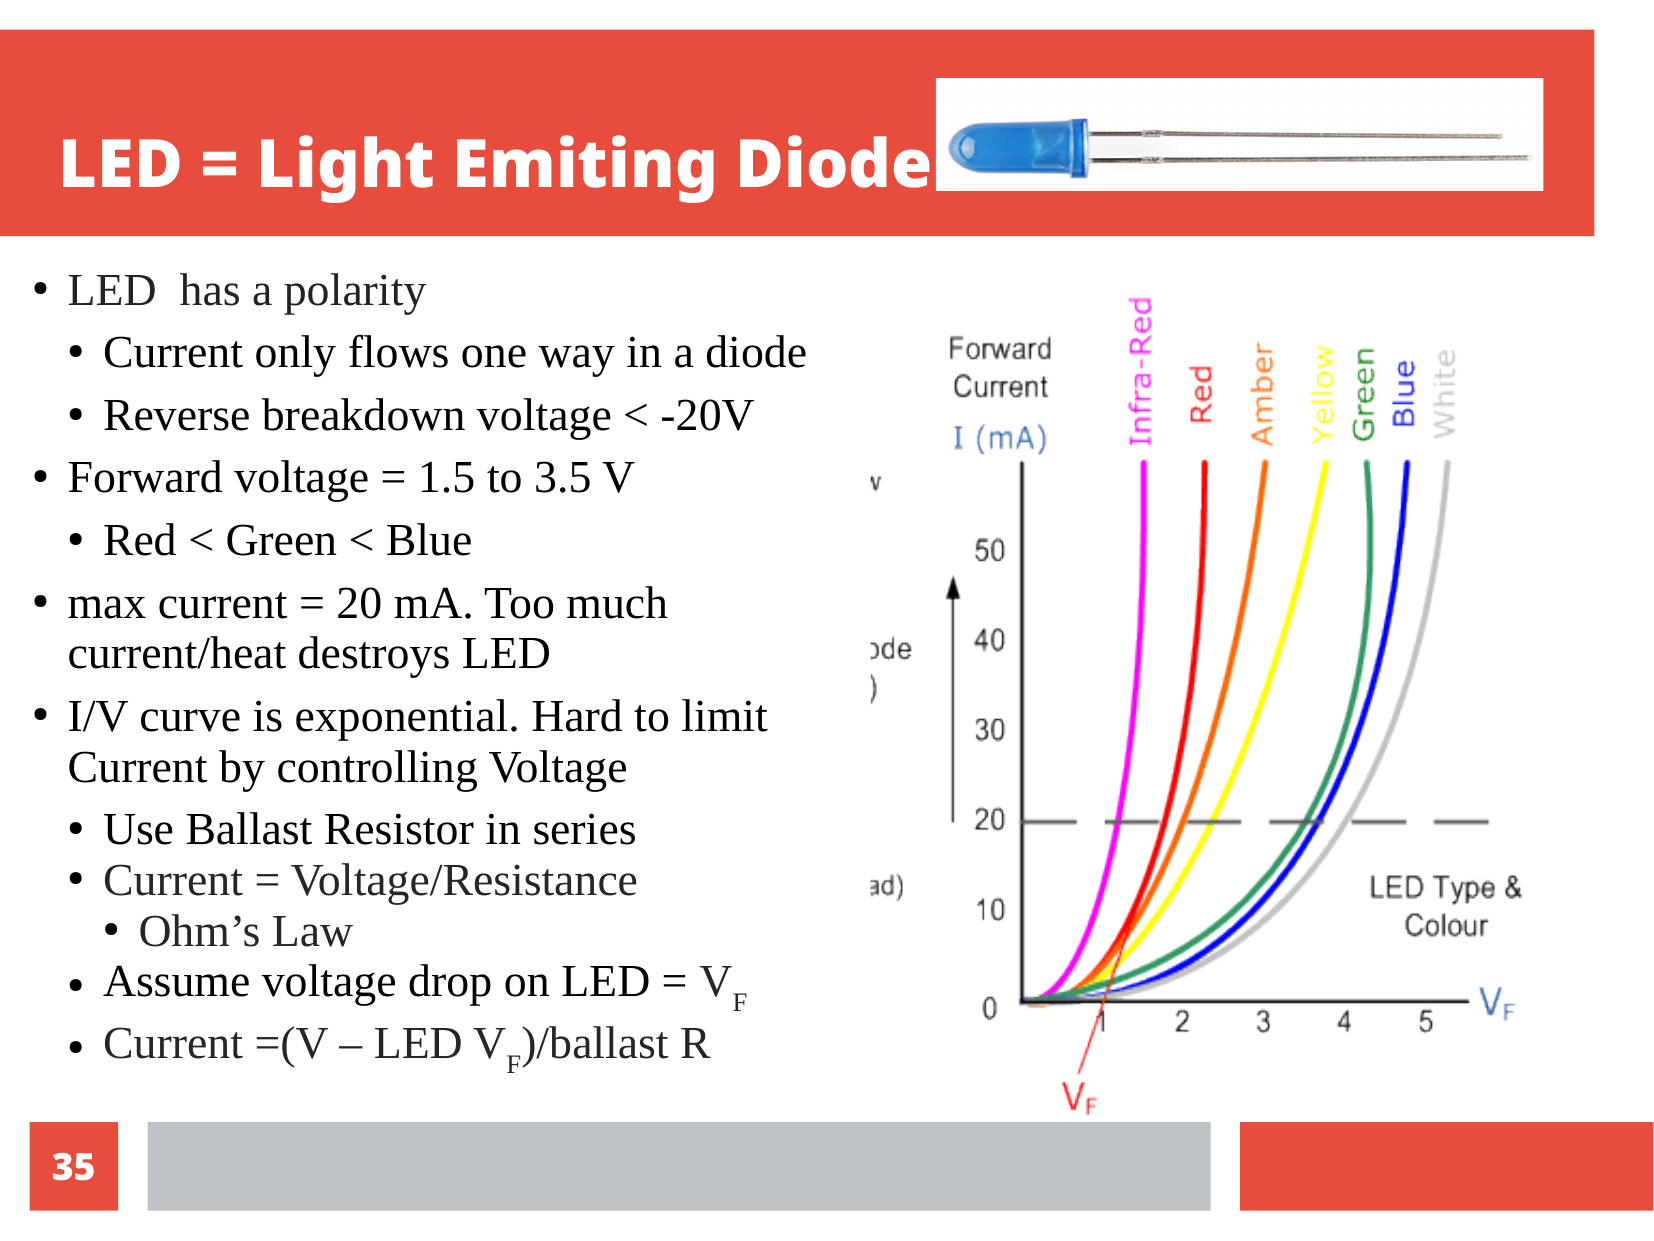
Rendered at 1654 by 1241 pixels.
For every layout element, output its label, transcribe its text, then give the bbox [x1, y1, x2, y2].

text_box LED has a polarity Current only flows one way in a diode Reverse breakdown voltage < -20V Forward voltage = 1.5 to 3.5 V Red < Green < Blue max current = 20 mA. Too much current/heat destroys LED I/V curve is exponential. Hard to limit Current by controlling Voltage Use Ballast Resistor in series Current = Voltage/Resistance Ohm’s Law Assume voltage drop on LED = VF Current =(V – LED VF)/ballast R [17, 257, 857, 1152]
picture [870, 296, 1532, 1124]
picture [935, 78, 1544, 191]
title LED = Light Emiting Diode [59, 59, 1595, 207]
